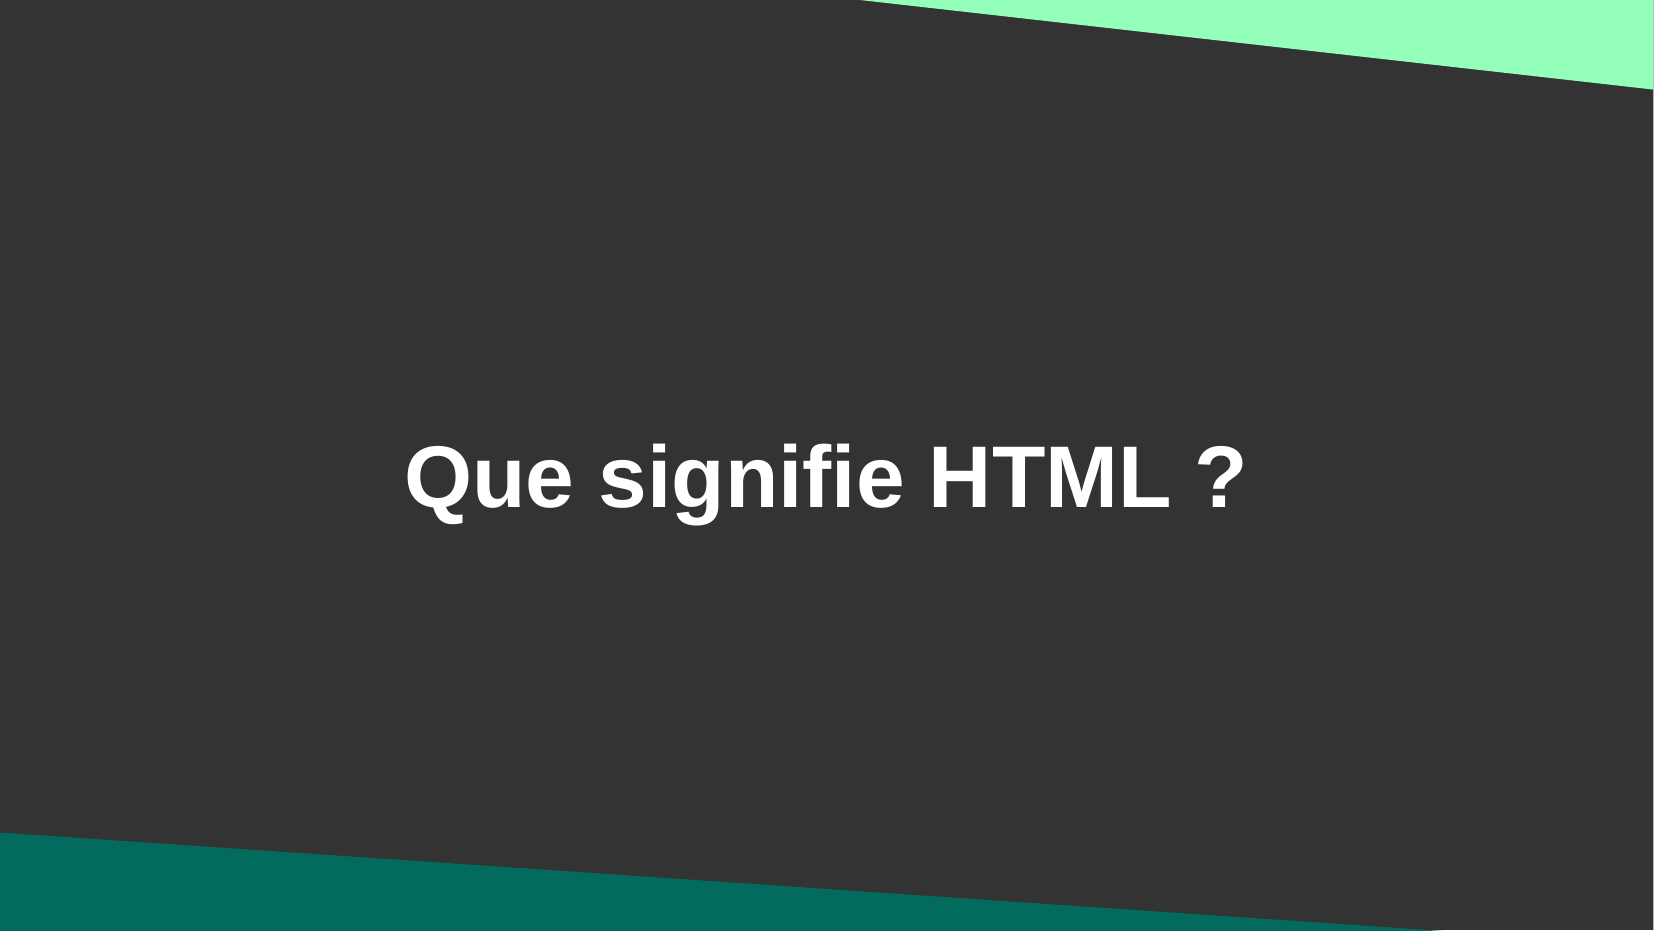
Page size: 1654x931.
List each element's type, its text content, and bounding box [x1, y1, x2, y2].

title Que signifie HTML ? [31, 428, 1622, 527]
text_box [859, 0, 1654, 90]
